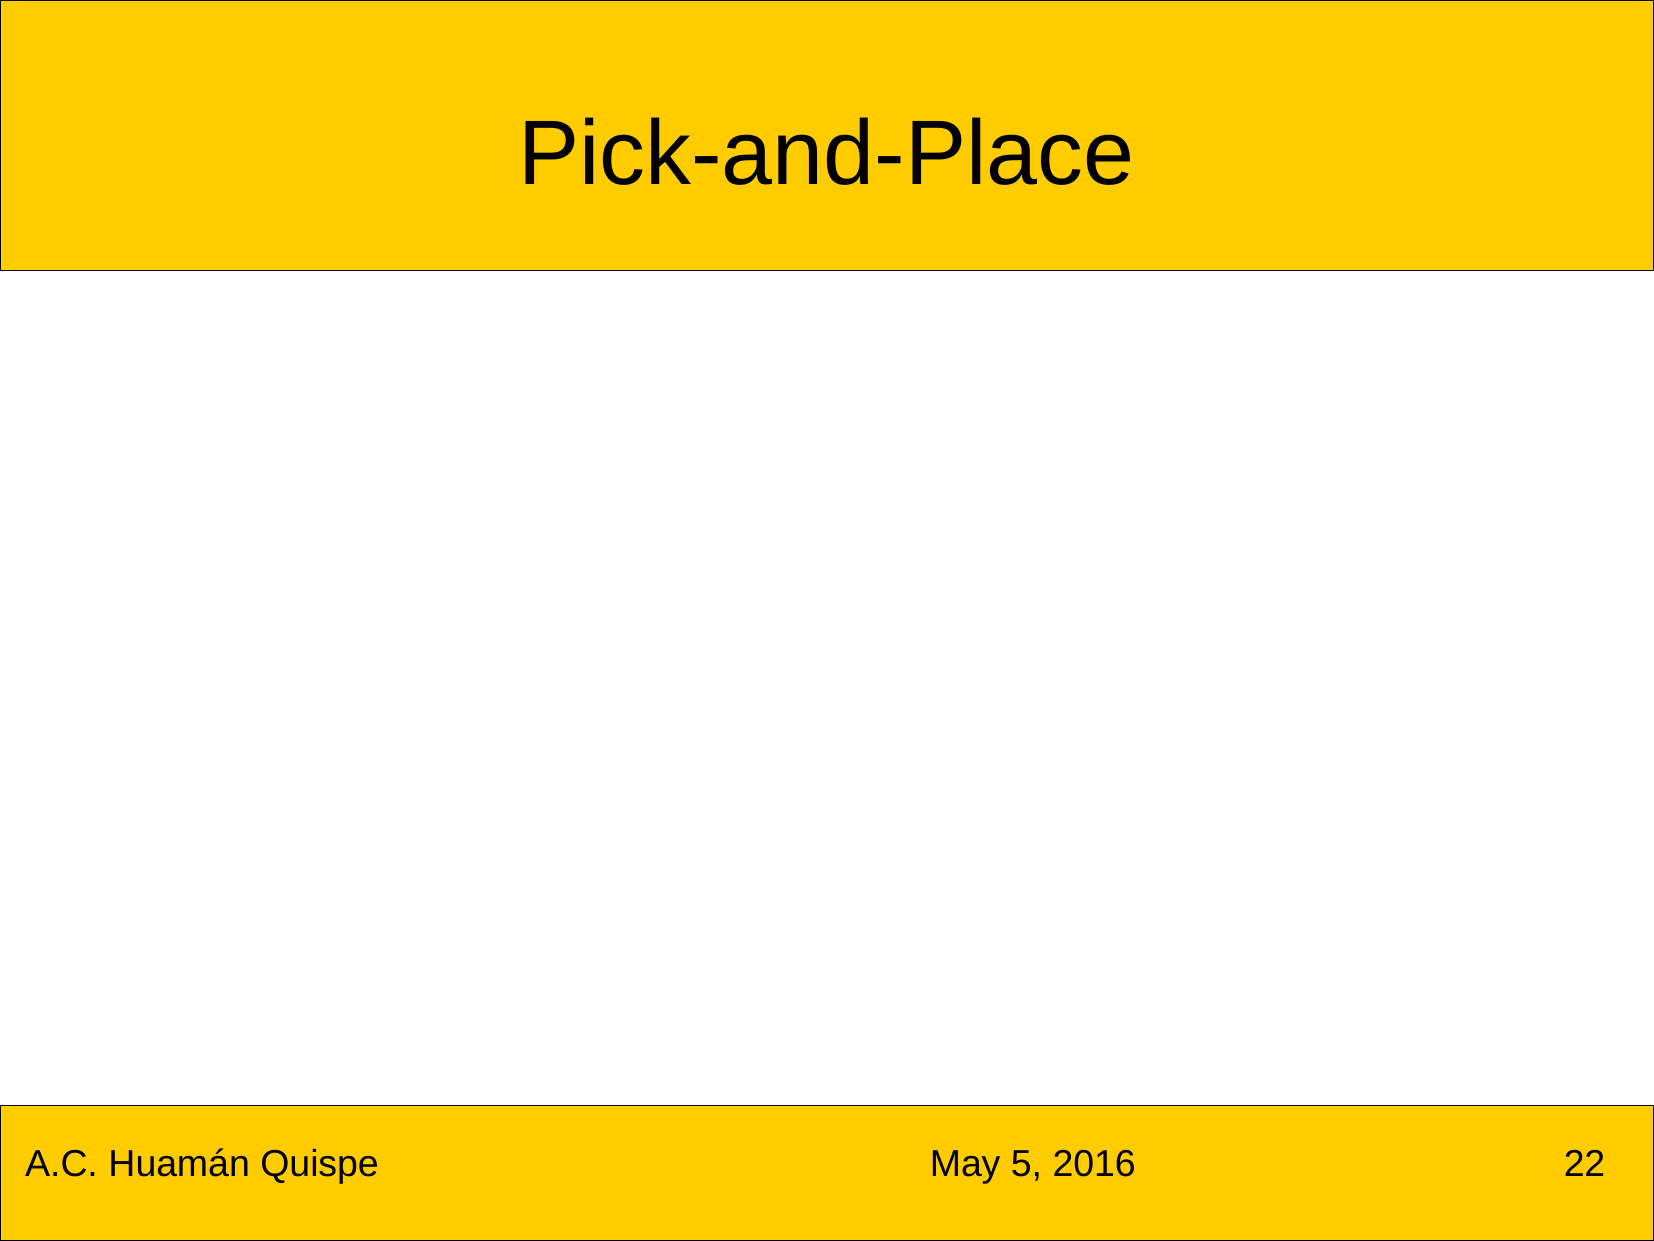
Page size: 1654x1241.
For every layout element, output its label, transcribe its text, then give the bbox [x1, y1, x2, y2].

title Pick-and-Place [82, 49, 1571, 257]
